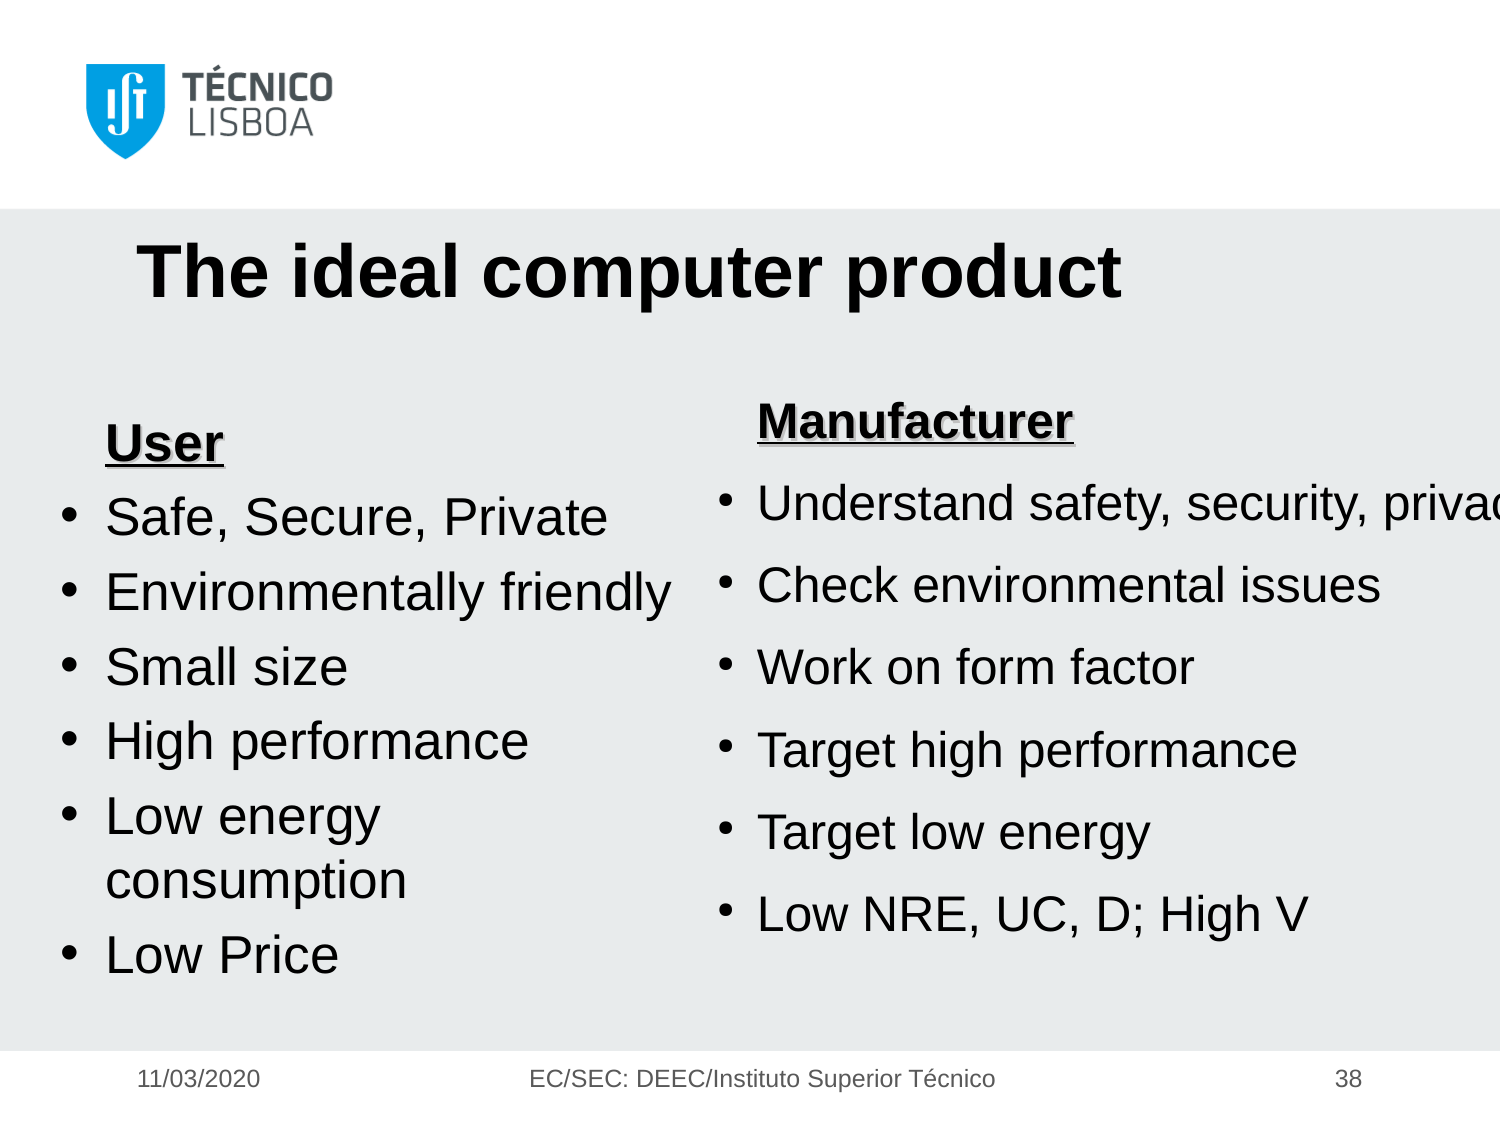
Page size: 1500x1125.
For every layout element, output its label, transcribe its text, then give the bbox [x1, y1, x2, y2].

slide_number <number> [1077, 1052, 1378, 1103]
footer EC/SEC: DEEC/Instituto Superior Técnico [512, 1052, 1021, 1103]
slide_number 11/03/2020 [121, 1052, 425, 1103]
title The ideal computer product [121, 196, 1378, 339]
list Manufacturer Understand safety, security, privacy Check environmental issues Work on form factor Target high performance Target low energy Low NRE, UC, D; High V [703, 388, 1500, 994]
list User Safe, Secure, Private Environmentally friendly Small size High performance Low energy consumption Low Price [45, 400, 689, 1005]
picture [0, 0, 1500, 1125]
